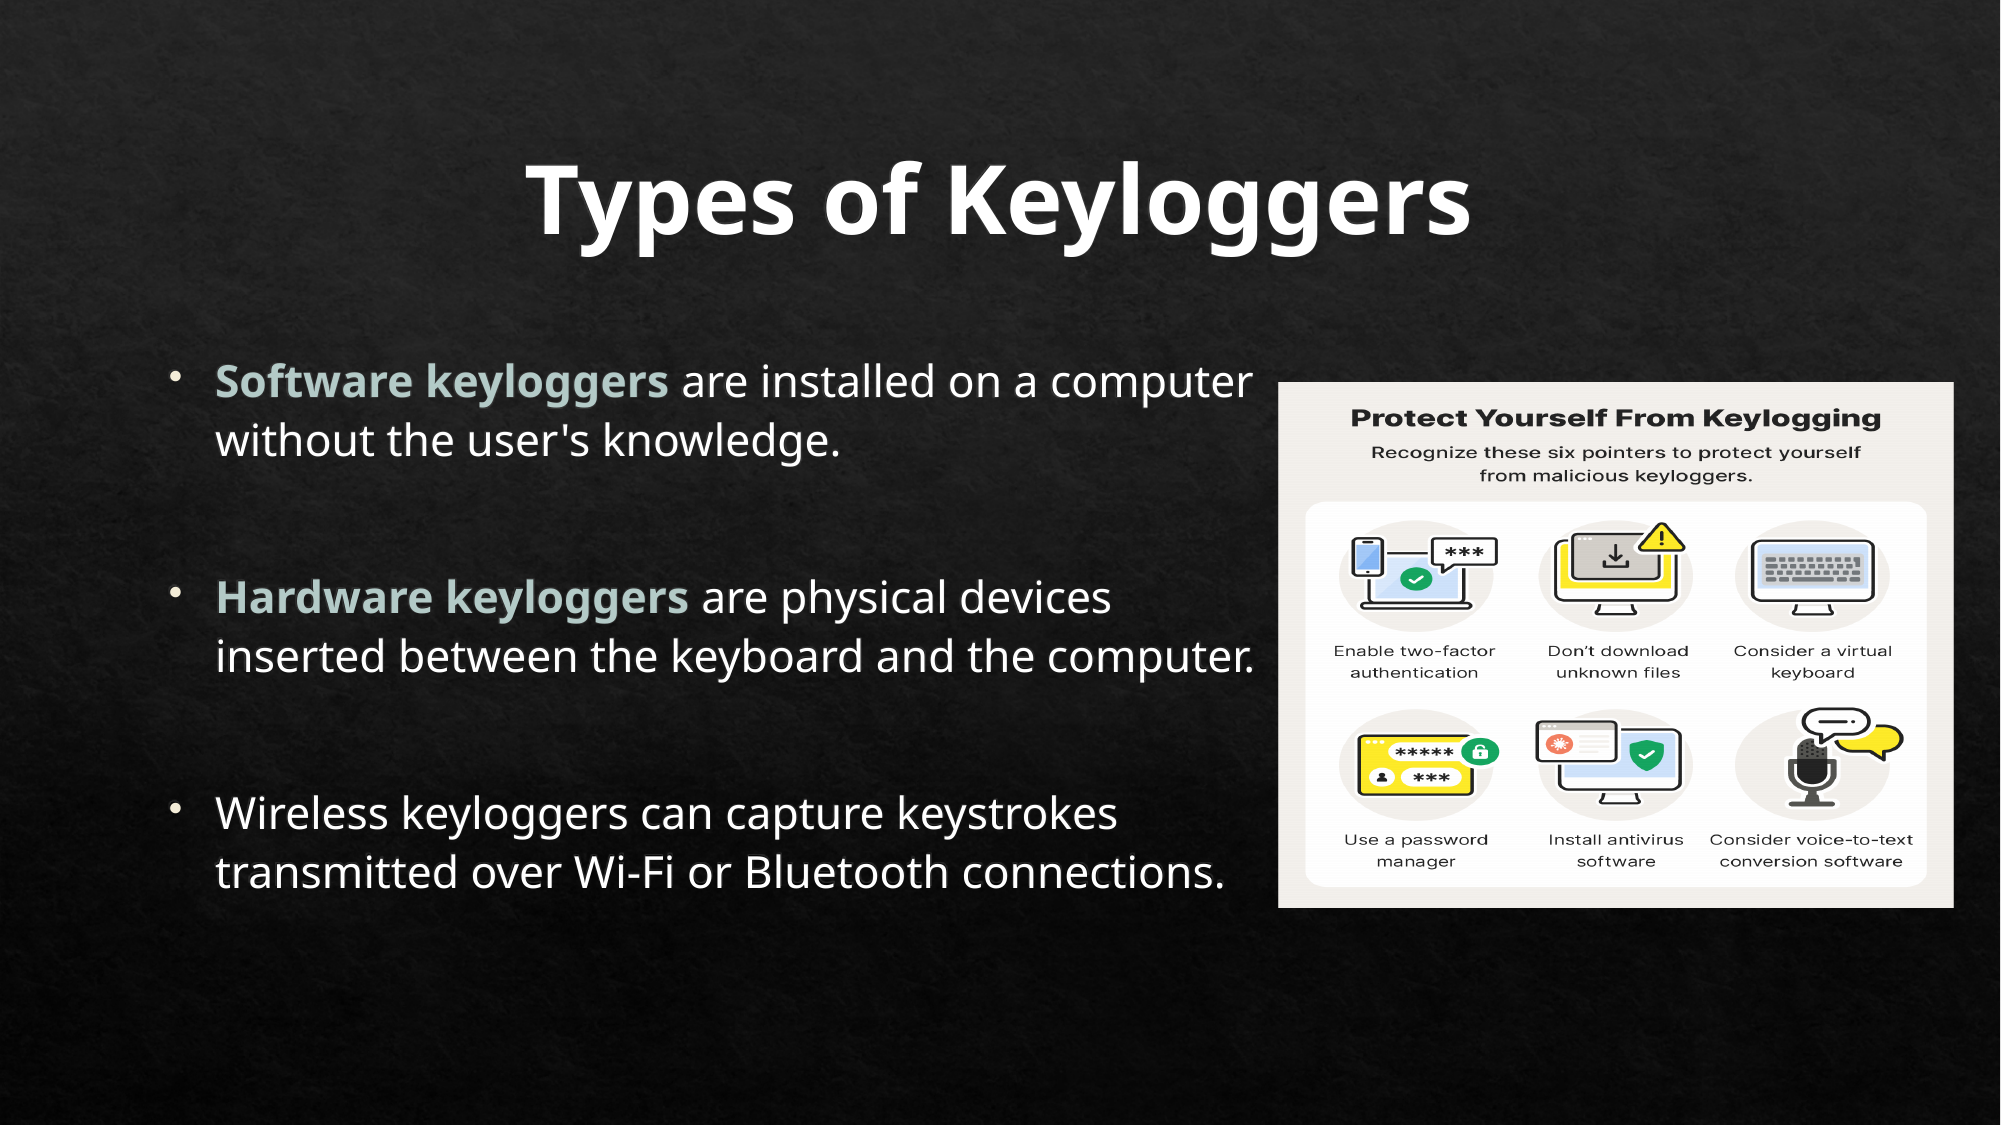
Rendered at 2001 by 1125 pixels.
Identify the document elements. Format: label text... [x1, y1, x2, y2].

title Types of Keyloggers [149, 99, 1849, 307]
list Software keyloggers are installed on a computer without the user's knowledge. Hardware keyloggers are physical devices inserted between the keyboard and the computer. Wireless keyloggers can capture keystrokes transmitted over Wi-Fi or Bluetooth connections. [149, 340, 1299, 950]
picture [0, 0, 2001, 1125]
